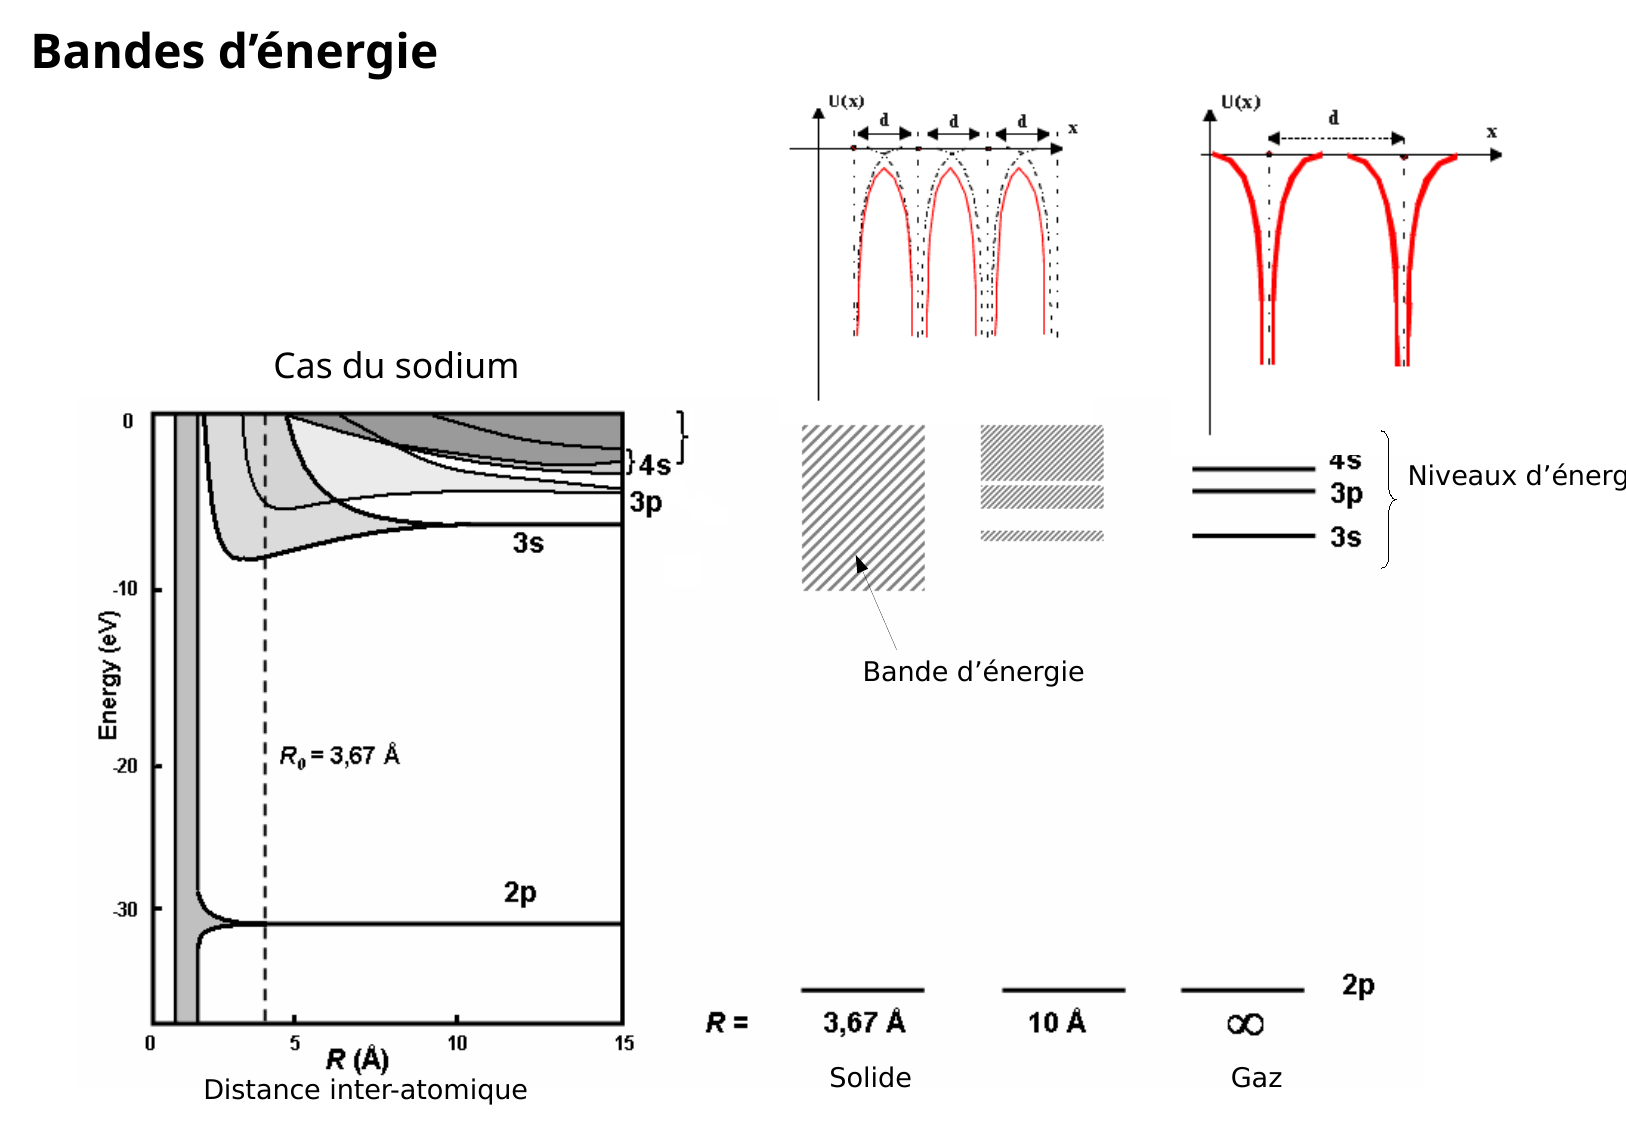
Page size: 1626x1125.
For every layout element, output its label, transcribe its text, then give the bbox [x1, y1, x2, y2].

text_box Distance inter-atomique [188, 1066, 545, 1113]
text_box Solide [814, 1054, 927, 1102]
text_box Bandes d’énergie [16, 13, 454, 86]
text_box Cas du sodium [259, 338, 535, 394]
text_box [1164, 1024, 1544, 1103]
text_box Niveaux d’énergie discrets [1392, 453, 1570, 563]
text_box Gaz [1216, 1054, 1298, 1102]
picture [75, 0, 1535, 1087]
text_box Bande d’énergie [848, 648, 1100, 696]
